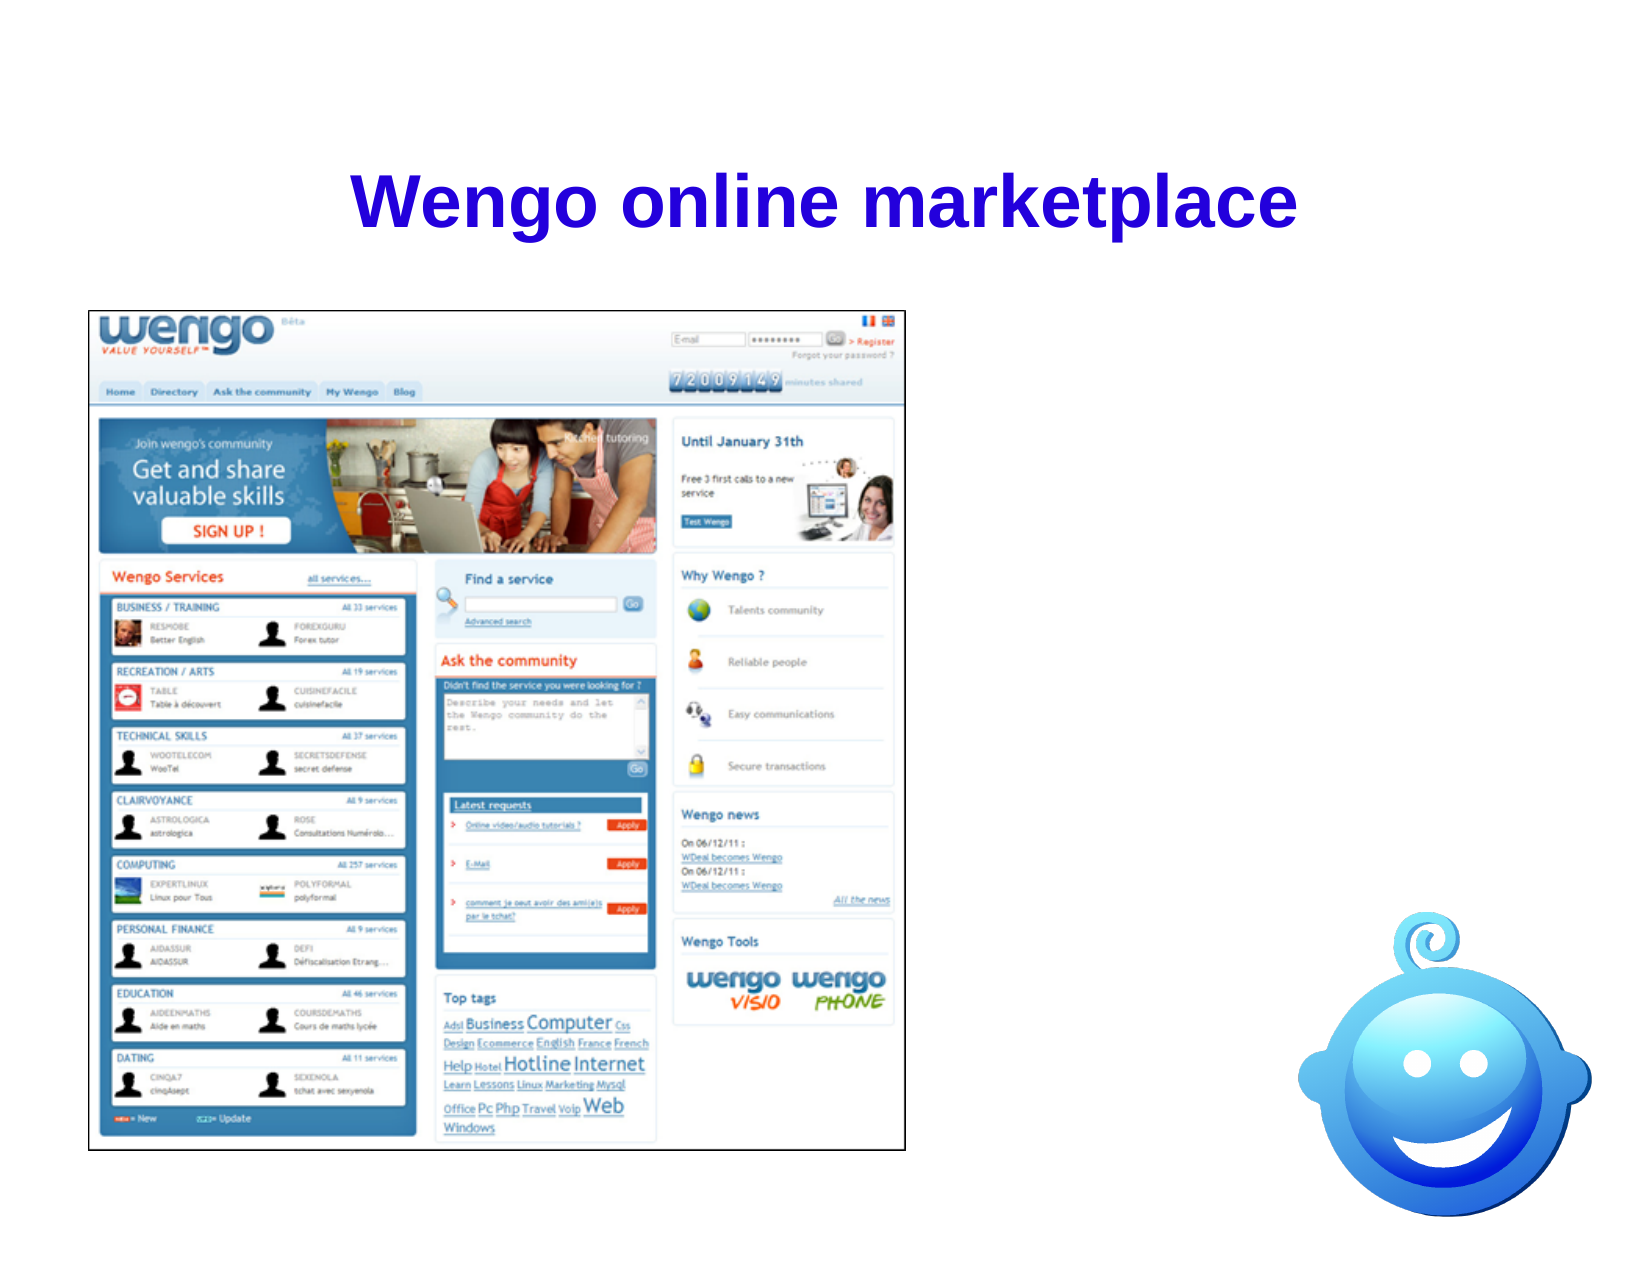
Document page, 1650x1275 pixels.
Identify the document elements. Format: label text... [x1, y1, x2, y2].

picture [1298, 911, 1592, 1217]
picture [88, 310, 906, 1152]
title Wengo online marketplace [135, 104, 1515, 299]
